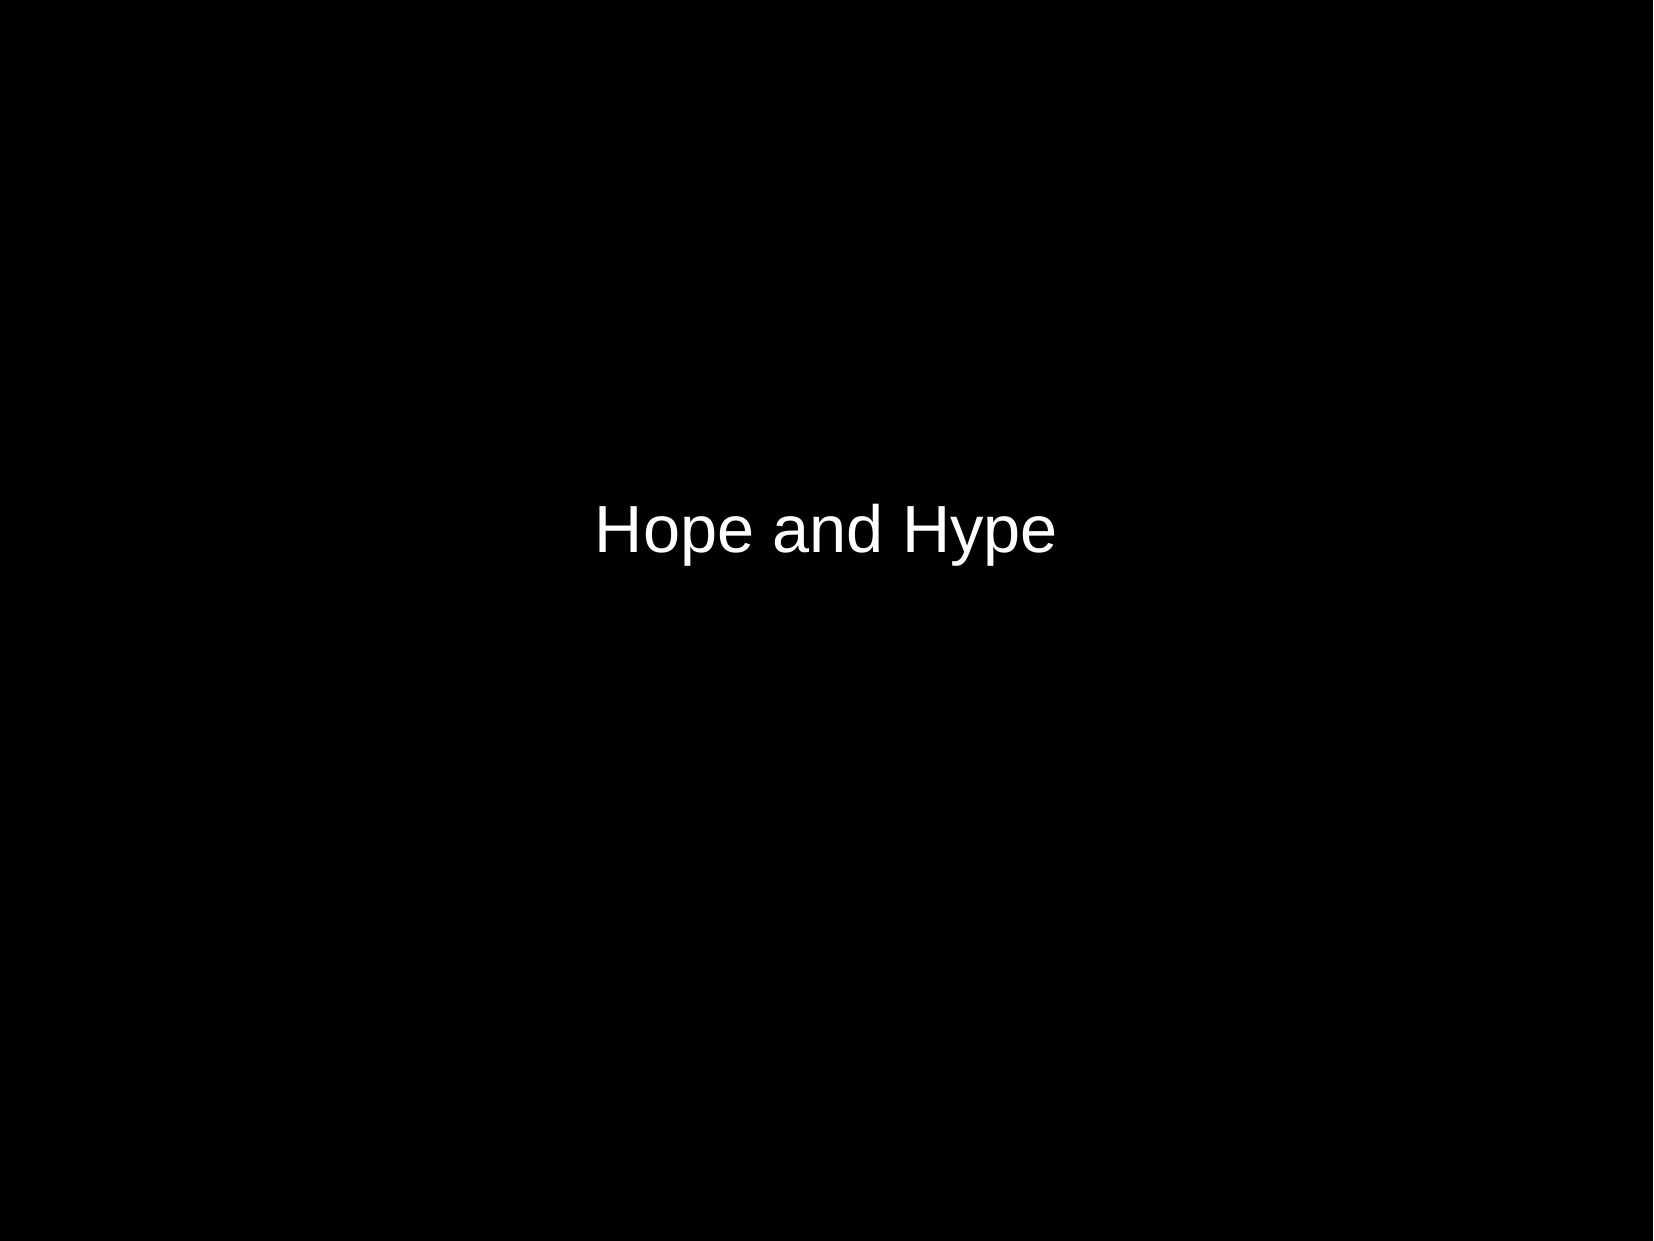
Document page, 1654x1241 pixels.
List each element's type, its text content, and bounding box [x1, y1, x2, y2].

subtitle Hope and Hype [82, 49, 1571, 1010]
